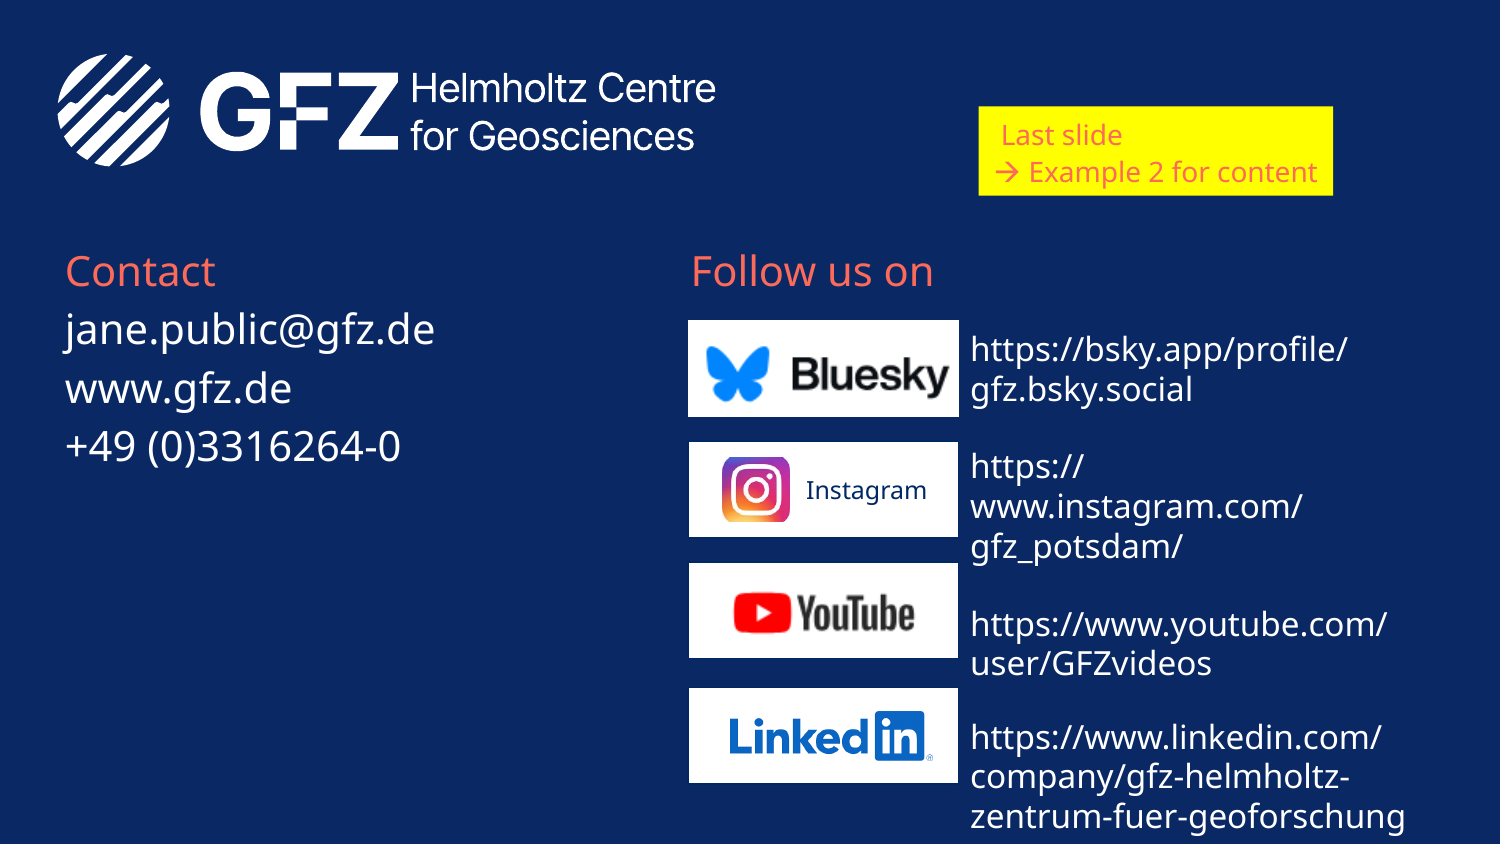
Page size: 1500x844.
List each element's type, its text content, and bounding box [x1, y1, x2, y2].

picture [725, 576, 922, 645]
text_box Instagram [688, 441, 959, 538]
text_box Follow us on https://bsky.app/profile/gfz.bsky.social https://www.instagram.com/gfz_potsdam/ https://www.youtube.com/ user/GFZvideos https://www.linkedin.com/company/gfz-helmholtz-zentrum-fuer-geoforschung [675, 237, 1442, 805]
picture [730, 711, 933, 761]
text_box [688, 687, 959, 785]
list Contact jane.public@gfz.de www.gfz.de +49 (0)3316264-0 [49, 237, 592, 762]
text_box Last slide  Example 2 for content [978, 106, 1334, 196]
picture [688, 320, 959, 418]
text_box [688, 561, 959, 659]
picture [722, 457, 790, 522]
